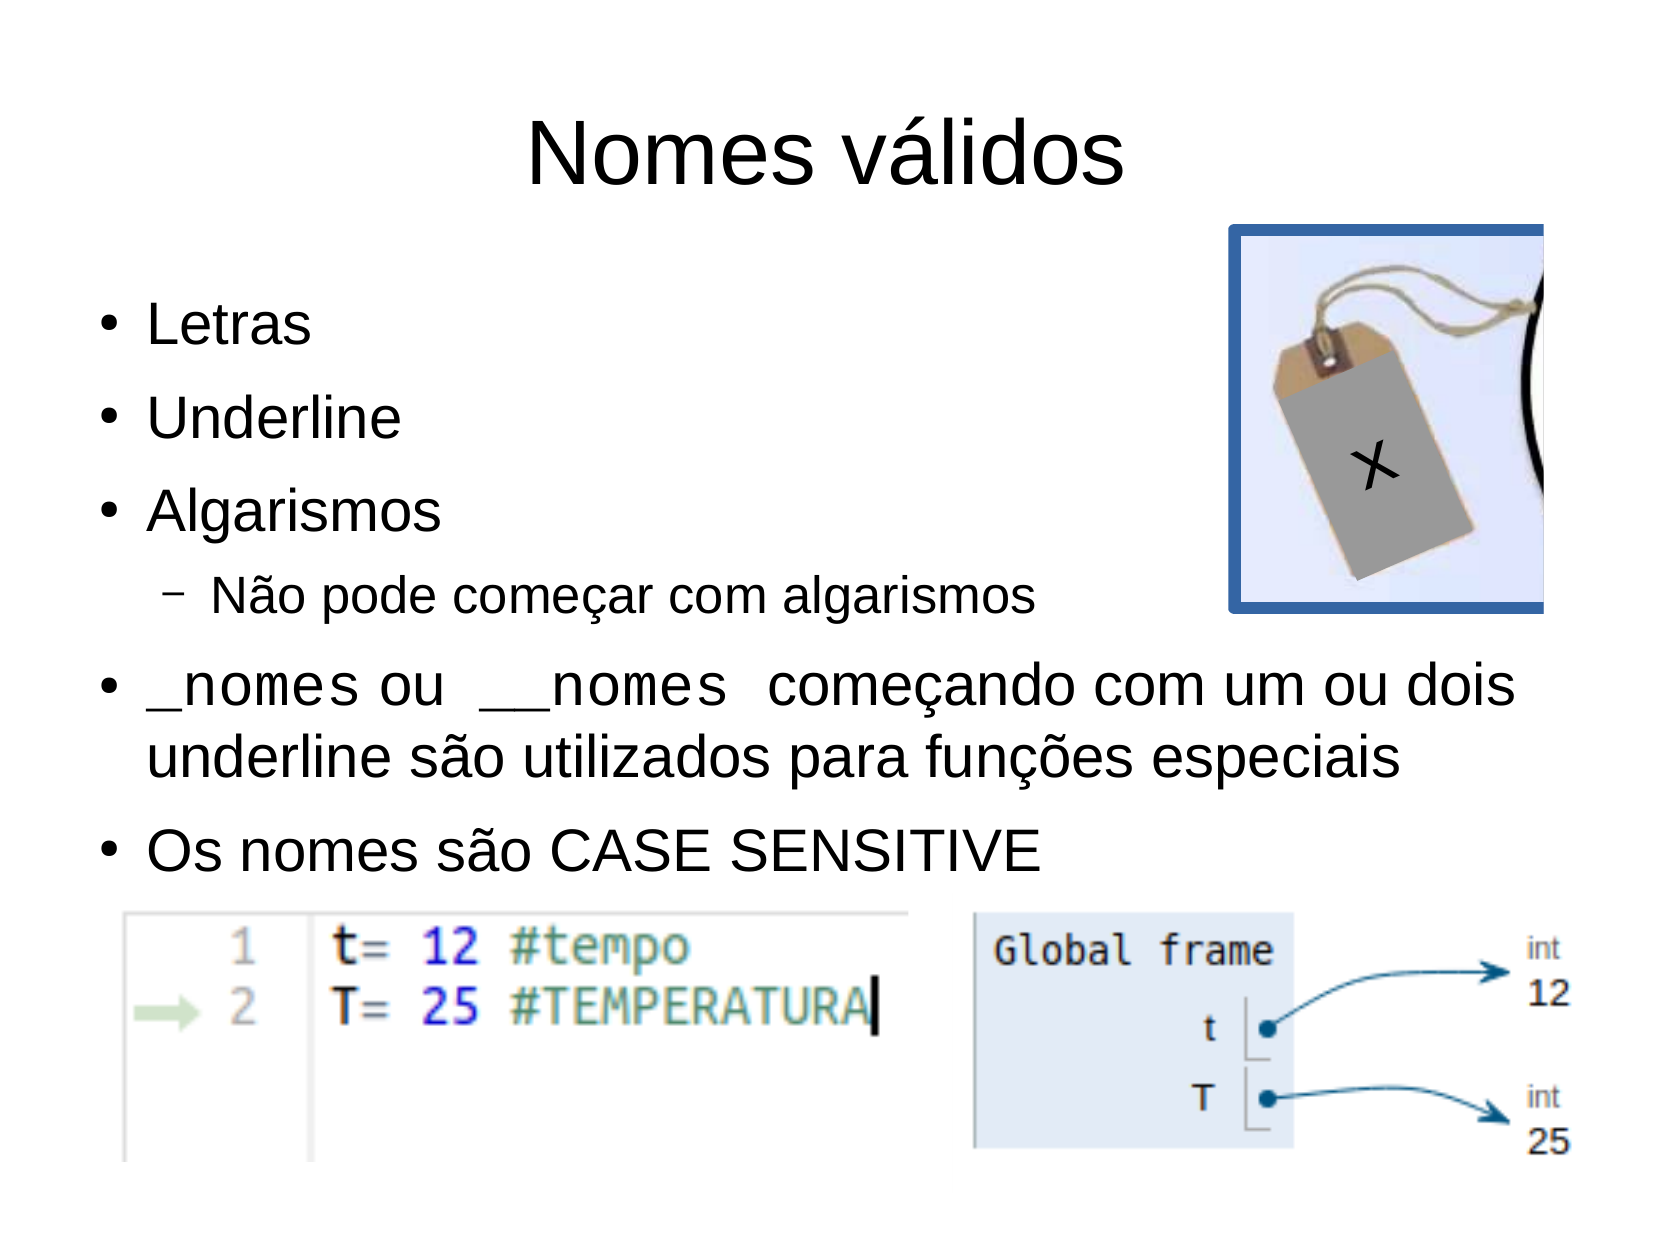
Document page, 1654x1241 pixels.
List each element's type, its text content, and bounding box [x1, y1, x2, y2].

picture [94, 893, 1620, 1193]
title Nomes válidos [82, 49, 1571, 257]
picture [1228, 223, 1544, 615]
list Letras Underline Algarismos Não pode começar com algarismos _nomes ou __nomes começando com um ou dois underline são utilizados para funções especiais Os nomes são CASE SENSITIVE [82, 290, 1571, 894]
